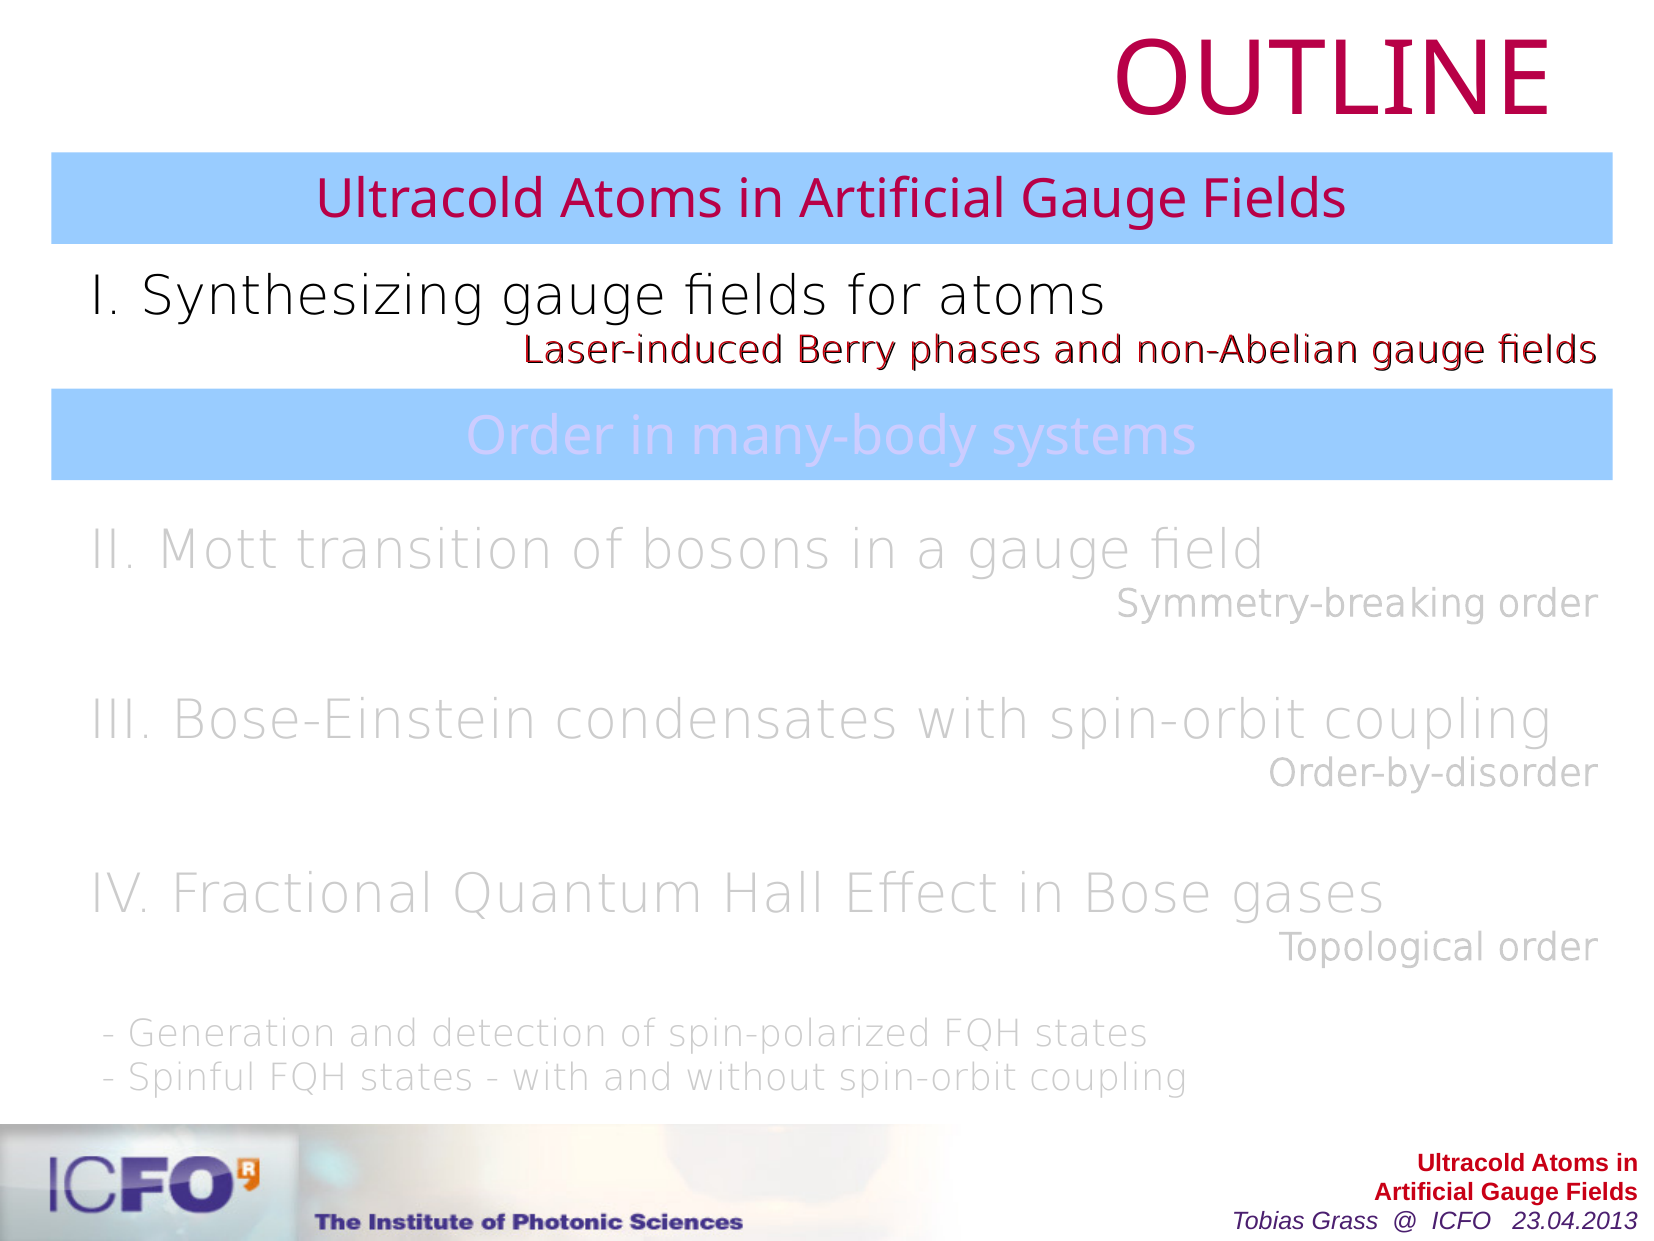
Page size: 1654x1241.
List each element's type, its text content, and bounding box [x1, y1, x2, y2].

text_box OUTLINE [984, 0, 1654, 158]
text_box I. Synthesizing gauge fields for atoms Laser-induced Berry phases and non-Abelian gauge fields [75, 256, 1613, 379]
text_box Ultracold Atoms in Artificial Gauge Fields Tobias Grass @ ICFO 23.04.2013 [712, 1138, 1654, 1241]
text_box II. Mott transition of bosons in a gauge field Symmetry-breaking order III. Bose-Einstein condensates with spin-orbit coupling Order-by-disorder IV. Fractional Quantum Hall Effect in Bose gases Topological order - Generation and detection of spin-polarized FQH states - Spinful FQH states - with and without spin-orbit coupling [75, 510, 1613, 1151]
text_box Order in many-body systems [51, 388, 1613, 481]
picture [0, 1124, 712, 1241]
text_box Ultracold Atoms in Artificial Gauge Fields [51, 152, 1613, 244]
